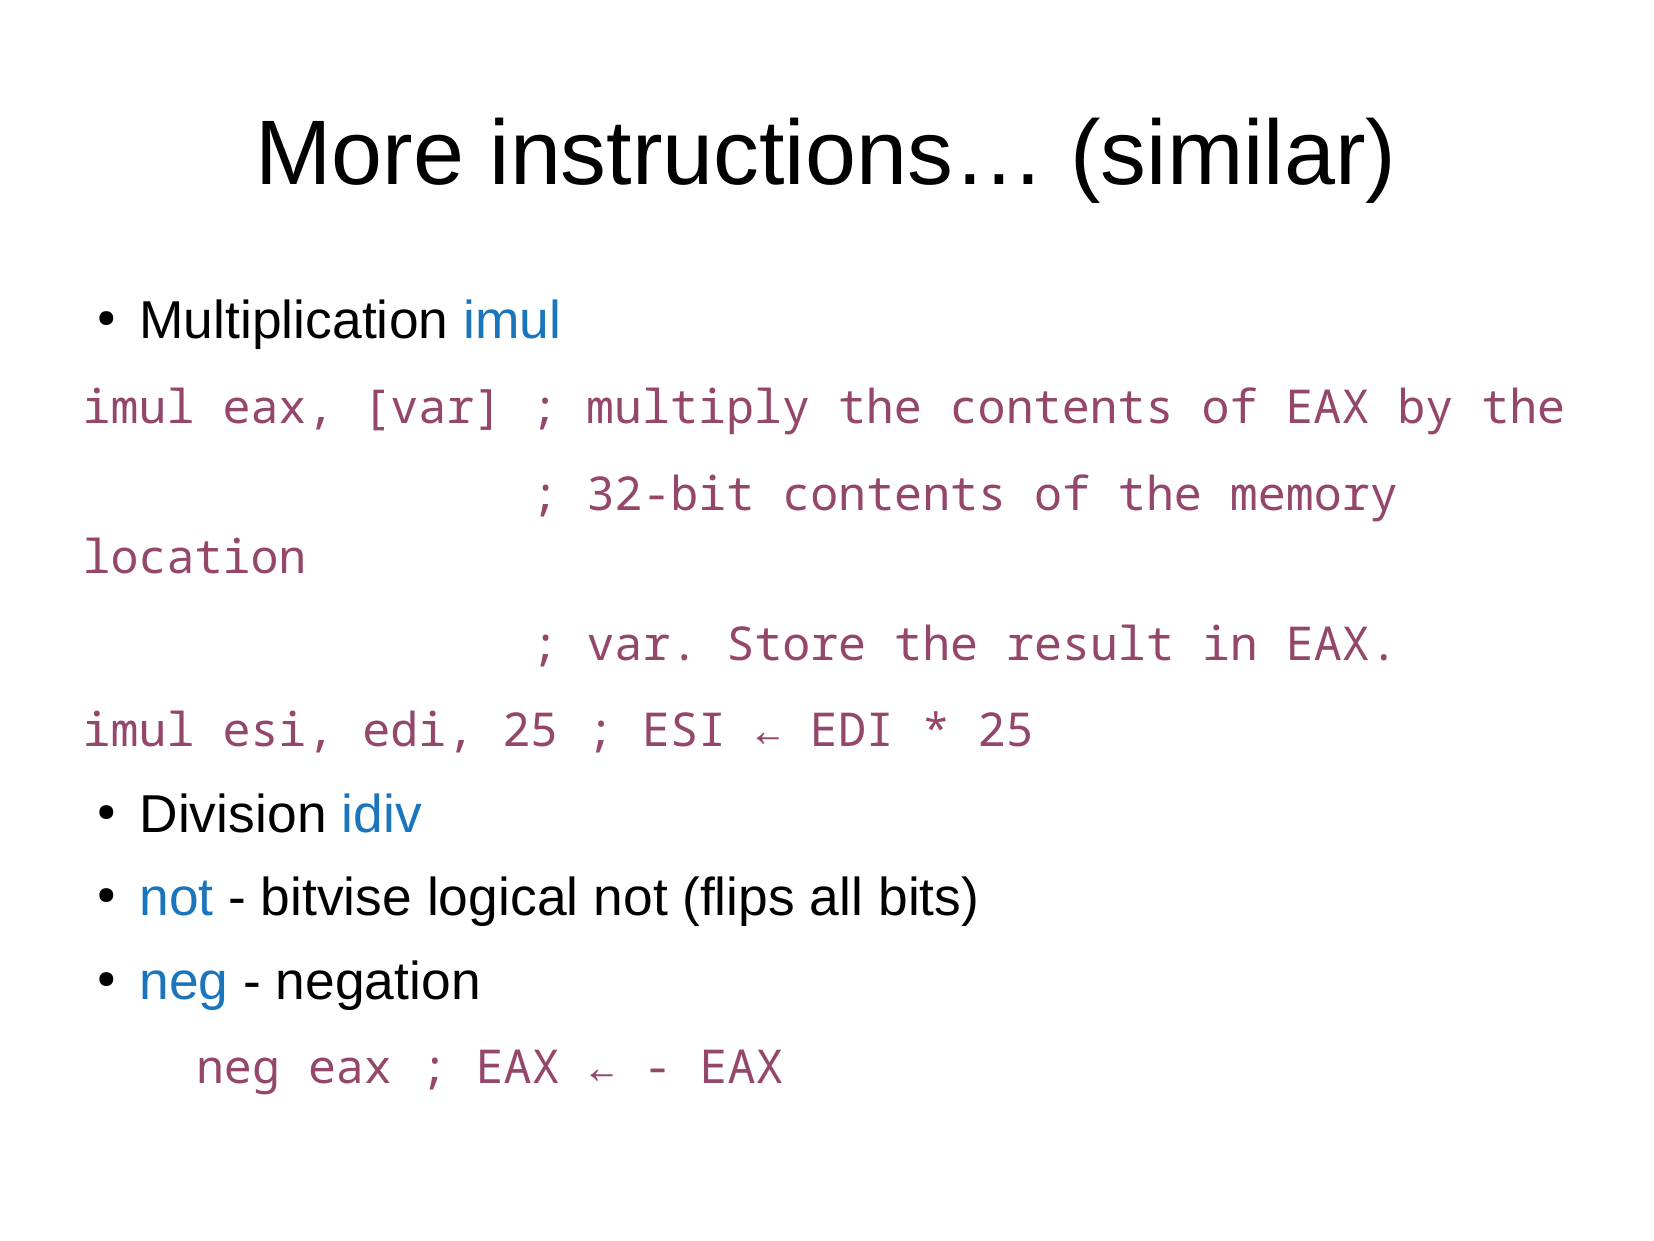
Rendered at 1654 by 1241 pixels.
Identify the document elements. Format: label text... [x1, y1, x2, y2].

title More instructions… (similar) [82, 49, 1571, 257]
list Multiplication imul imul eax, [var] ; multiply the contents of EAX by the ; 32-bit contents of the memory location ; var. Store the result in EAX. imul esi, edi, 25 ; ESI ← EDI * 25 Division idiv not - bitvise logical not (flips all bits) neg - negation neg eax ; EAX ← - EAX [82, 290, 1571, 1126]
